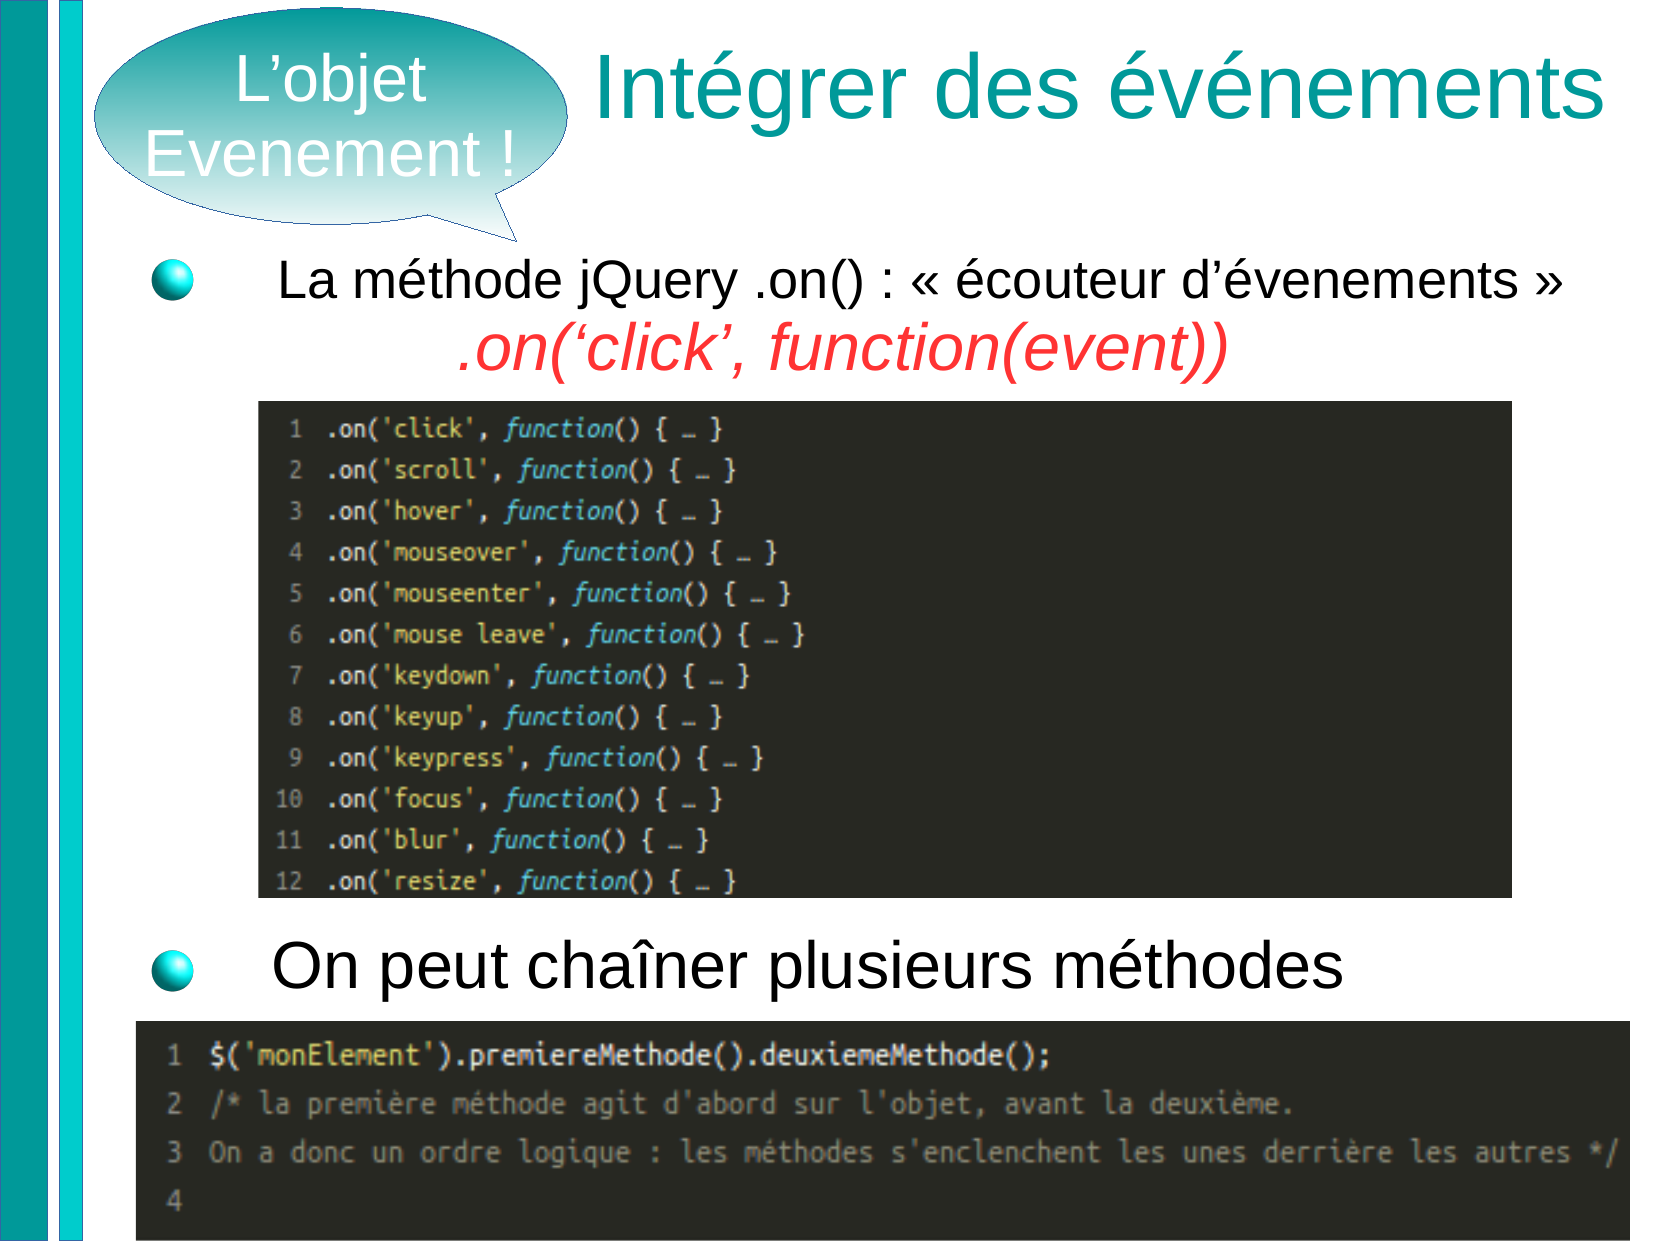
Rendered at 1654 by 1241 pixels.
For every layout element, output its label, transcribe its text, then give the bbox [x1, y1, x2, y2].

text_box L’objet Evenement ! [94, 8, 517, 242]
list On peut chaîner plusieurs méthodes [200, 928, 1571, 1021]
picture [135, 1021, 1630, 1241]
list La méthode jQuery .on() : « écouteur d’évenements » .on(‘click’, function(event)) [206, 249, 1577, 969]
text_box Intégrer des événements [507, 35, 1623, 208]
text_box [0, 0, 48, 1241]
picture [258, 401, 1512, 898]
text_box [59, 0, 83, 1241]
